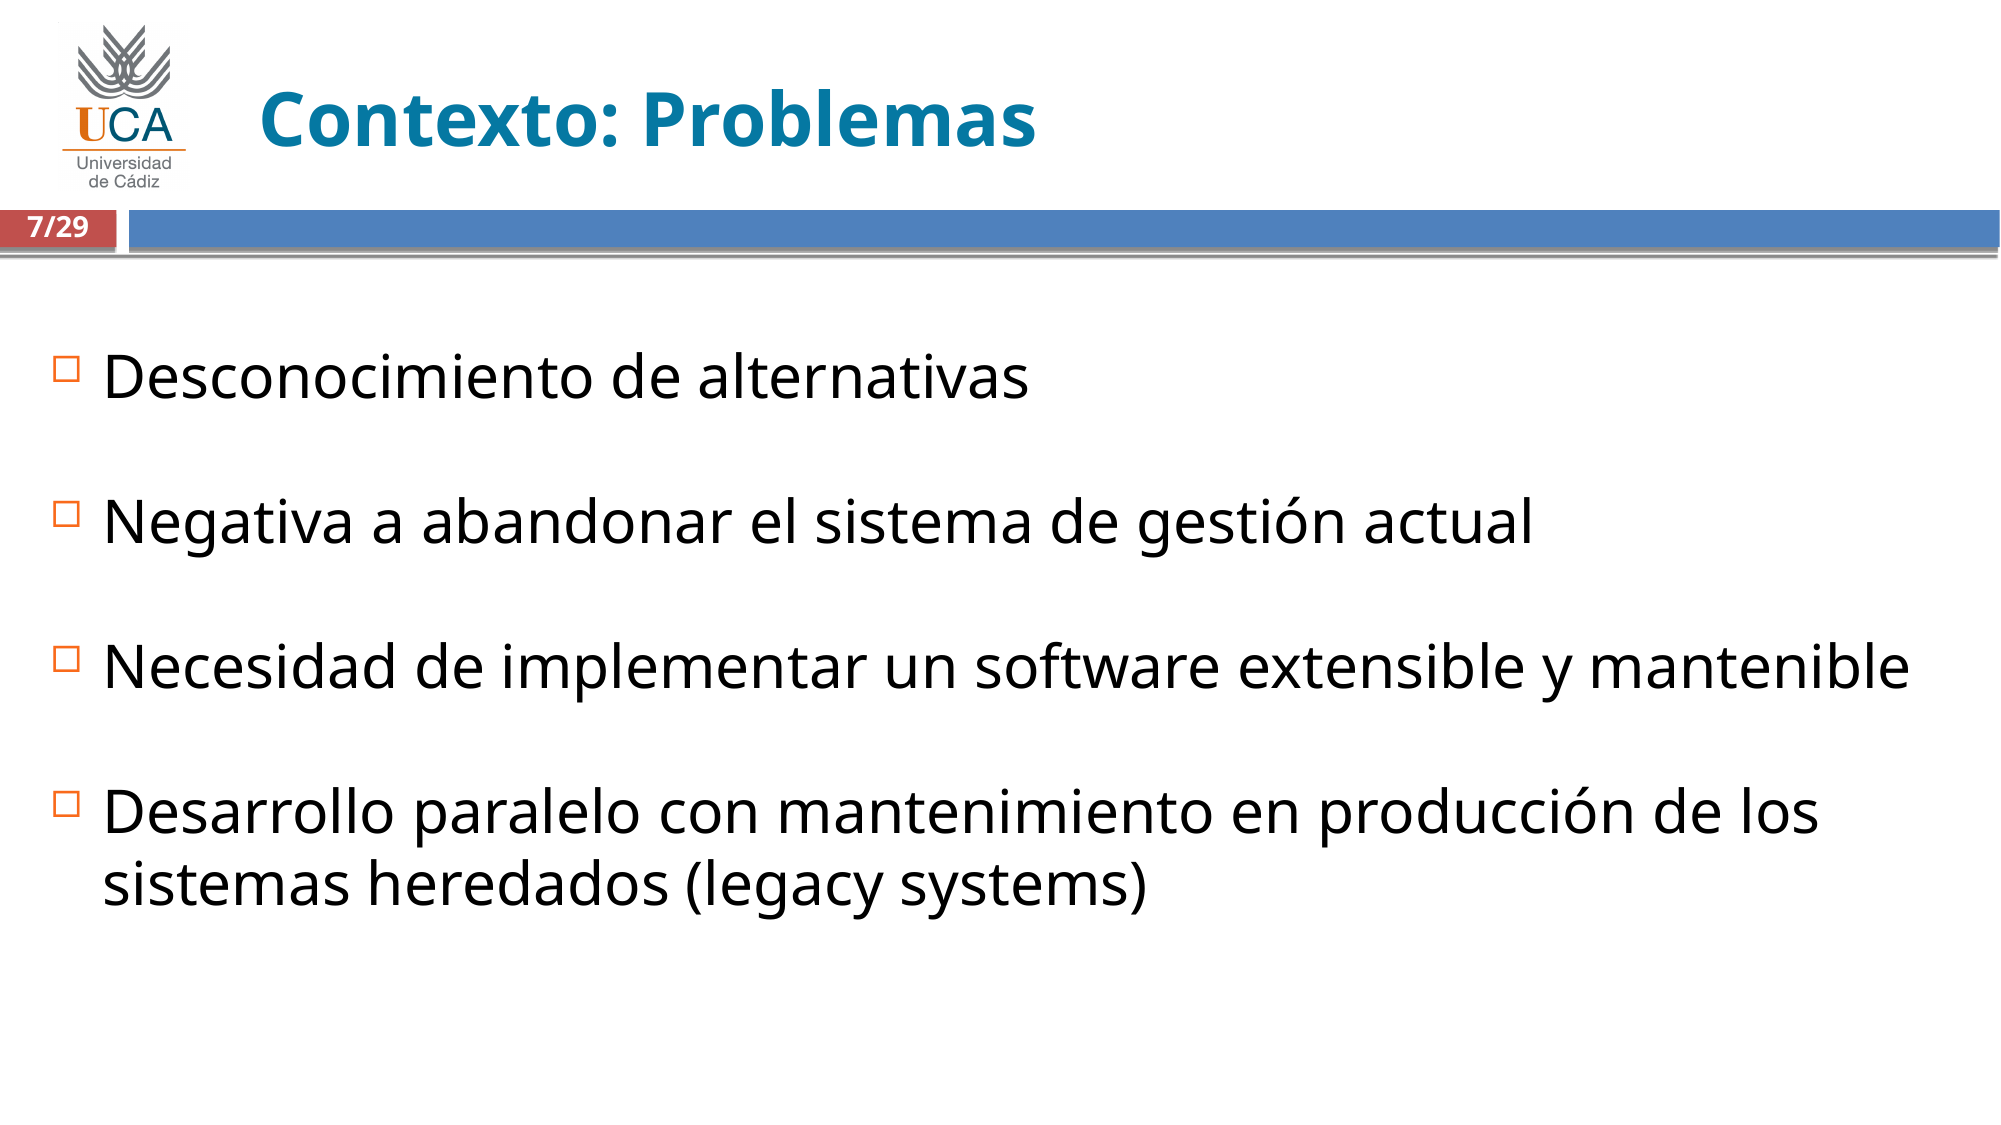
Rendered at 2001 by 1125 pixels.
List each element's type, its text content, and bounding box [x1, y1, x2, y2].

text_box <número>/29 [0, 208, 117, 249]
picture [58, 22, 190, 191]
text_box Desconocimiento de alternativas Negativa a abandonar el sistema de gestión actual Necesidad de implementar un software extensible y mantenible Desarrollo paralelo con mantenimiento en producción de los sistemas heredados (legacy systems) [35, 330, 1961, 1063]
text_box Contexto: Problemas [243, 44, 1752, 188]
